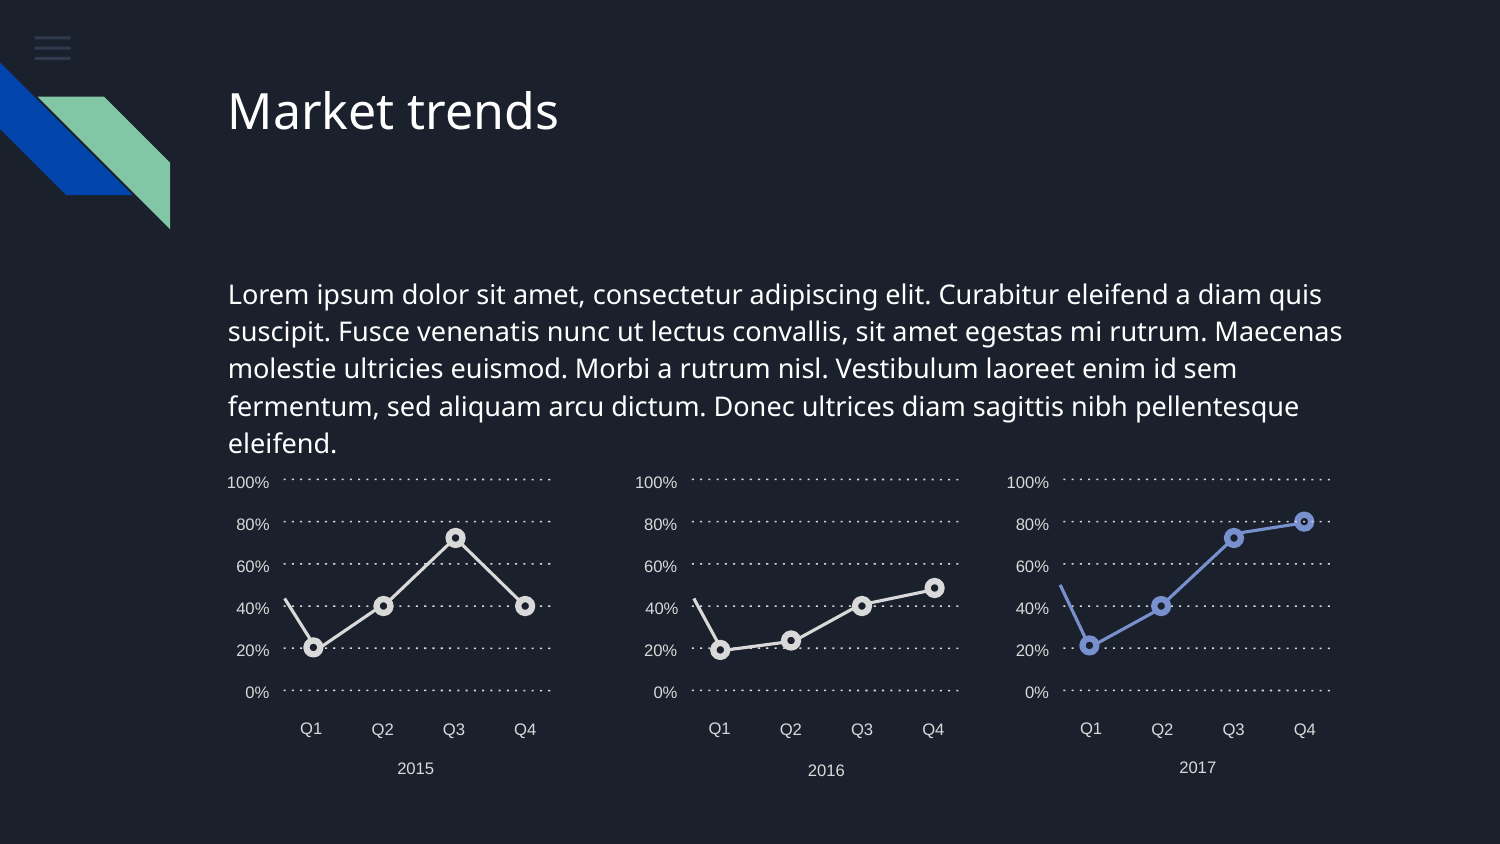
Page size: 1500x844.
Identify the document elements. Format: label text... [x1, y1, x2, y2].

text_box 40% [211, 582, 285, 615]
text_box 0% [991, 666, 1065, 699]
list Lorem ipsum dolor sit amet, consectetur adipiscing elit. Curabitur eleifend a diam quis suscipit. Fusce venenatis nunc ut lectus convallis, sit amet egestas mi rutrum. Maecenas molestie ultricies euismod. Morbi a rutrum nisl. Vestibulum laoreet enim id sem fermentum, sed aliquam arcu dictum. Donec ultrices diam sagittis nibh pellentesque eleifend. [212, 257, 1368, 439]
text_box Q3 [1205, 704, 1262, 736]
text_box 20% [991, 624, 1065, 657]
title Market trends [212, 64, 1368, 215]
text_box 60% [211, 540, 285, 573]
text_box Q1 [283, 703, 340, 735]
text_box Q1 [1082, 724, 1091, 733]
text_box 40% [614, 582, 694, 615]
text_box Q3 [853, 725, 862, 734]
text_box 20% [613, 624, 693, 657]
text_box 20% [211, 624, 285, 657]
text_box Q2 [781, 725, 790, 734]
text_box 80% [991, 498, 1065, 531]
text_box Q2 [1153, 725, 1162, 734]
text_box 80% [613, 498, 693, 531]
text_box Q2 [1134, 704, 1191, 736]
text_box 0% [613, 666, 693, 699]
text_box [1082, 638, 1097, 653]
text_box [1226, 531, 1241, 546]
text_box Q3 [1224, 725, 1233, 734]
text_box [518, 598, 533, 614]
text_box 60% [613, 540, 693, 573]
text_box 60% [991, 540, 1065, 573]
text_box 100% [613, 456, 693, 489]
text_box Q2 [354, 704, 411, 736]
text_box Q1 [710, 724, 719, 733]
text_box Q4 [1295, 725, 1304, 734]
text_box Q1 [1063, 703, 1119, 735]
text_box 0% [211, 666, 285, 699]
text_box 2015 [361, 740, 470, 792]
text_box 100% [991, 456, 1065, 489]
text_box [306, 640, 321, 655]
text_box [1297, 514, 1311, 529]
text_box Q4 [497, 704, 553, 736]
text_box Q4 [516, 725, 525, 734]
text_box Q2 [373, 725, 382, 734]
text_box Q3 [834, 704, 890, 736]
text_box 100% [211, 456, 285, 489]
text_box [784, 633, 799, 648]
text_box [927, 580, 942, 596]
text_box 80% [211, 498, 285, 531]
text_box [1154, 599, 1169, 614]
text_box 2017 [1144, 738, 1252, 791]
text_box Q1 [691, 703, 748, 735]
text_box Q3 [444, 725, 453, 734]
text_box Q2 [763, 704, 819, 736]
text_box Q4 [924, 725, 933, 734]
text_box Q3 [426, 704, 482, 736]
text_box Q1 [302, 724, 311, 733]
text_box [376, 598, 391, 614]
text_box 2016 [772, 742, 881, 795]
text_box [854, 598, 869, 614]
text_box [448, 530, 463, 546]
text_box Q4 [1277, 704, 1333, 736]
text_box [713, 642, 728, 657]
text_box Q4 [905, 704, 962, 736]
text_box 40% [991, 582, 1065, 615]
